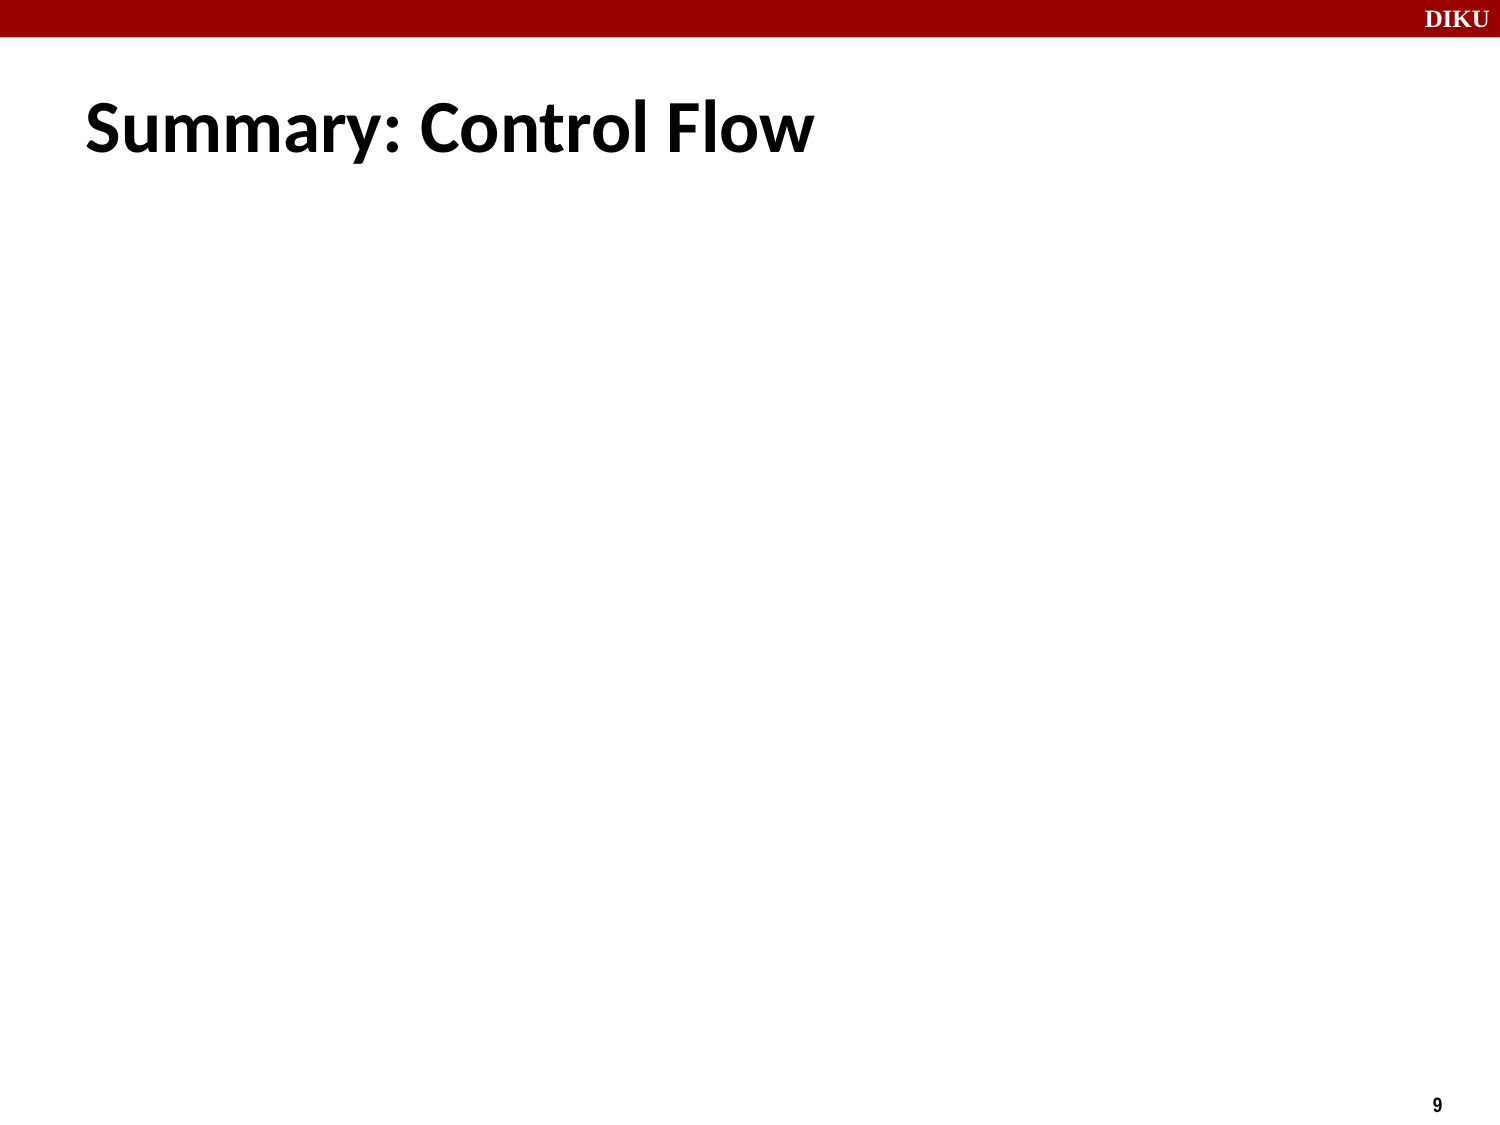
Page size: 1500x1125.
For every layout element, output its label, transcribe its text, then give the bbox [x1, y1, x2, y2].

text_box Summary: Control Flow [70, 75, 1065, 169]
